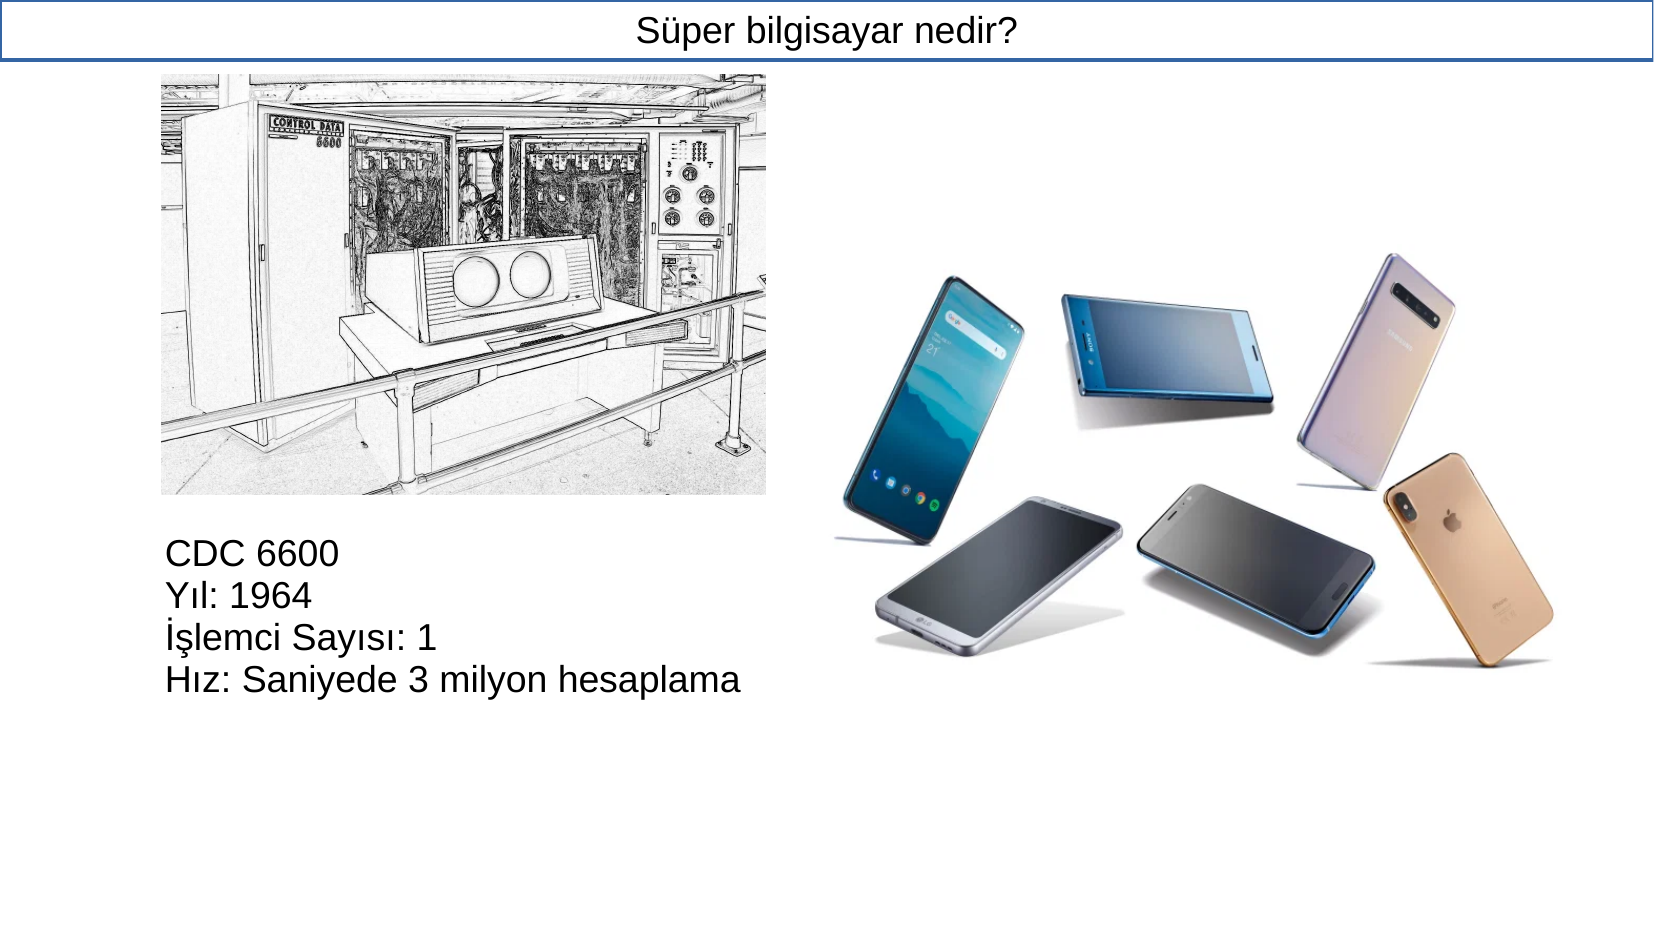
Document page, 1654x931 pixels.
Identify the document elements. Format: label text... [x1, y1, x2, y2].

text_box Süper bilgisayar nedir? [0, 0, 1654, 61]
picture [809, 244, 1576, 676]
picture [161, 74, 766, 496]
text_box CDC 6600 Yıl: 1964 İşlemci Sayısı: 1 Hız: Saniyede 3 milyon hesaplama [150, 525, 931, 750]
